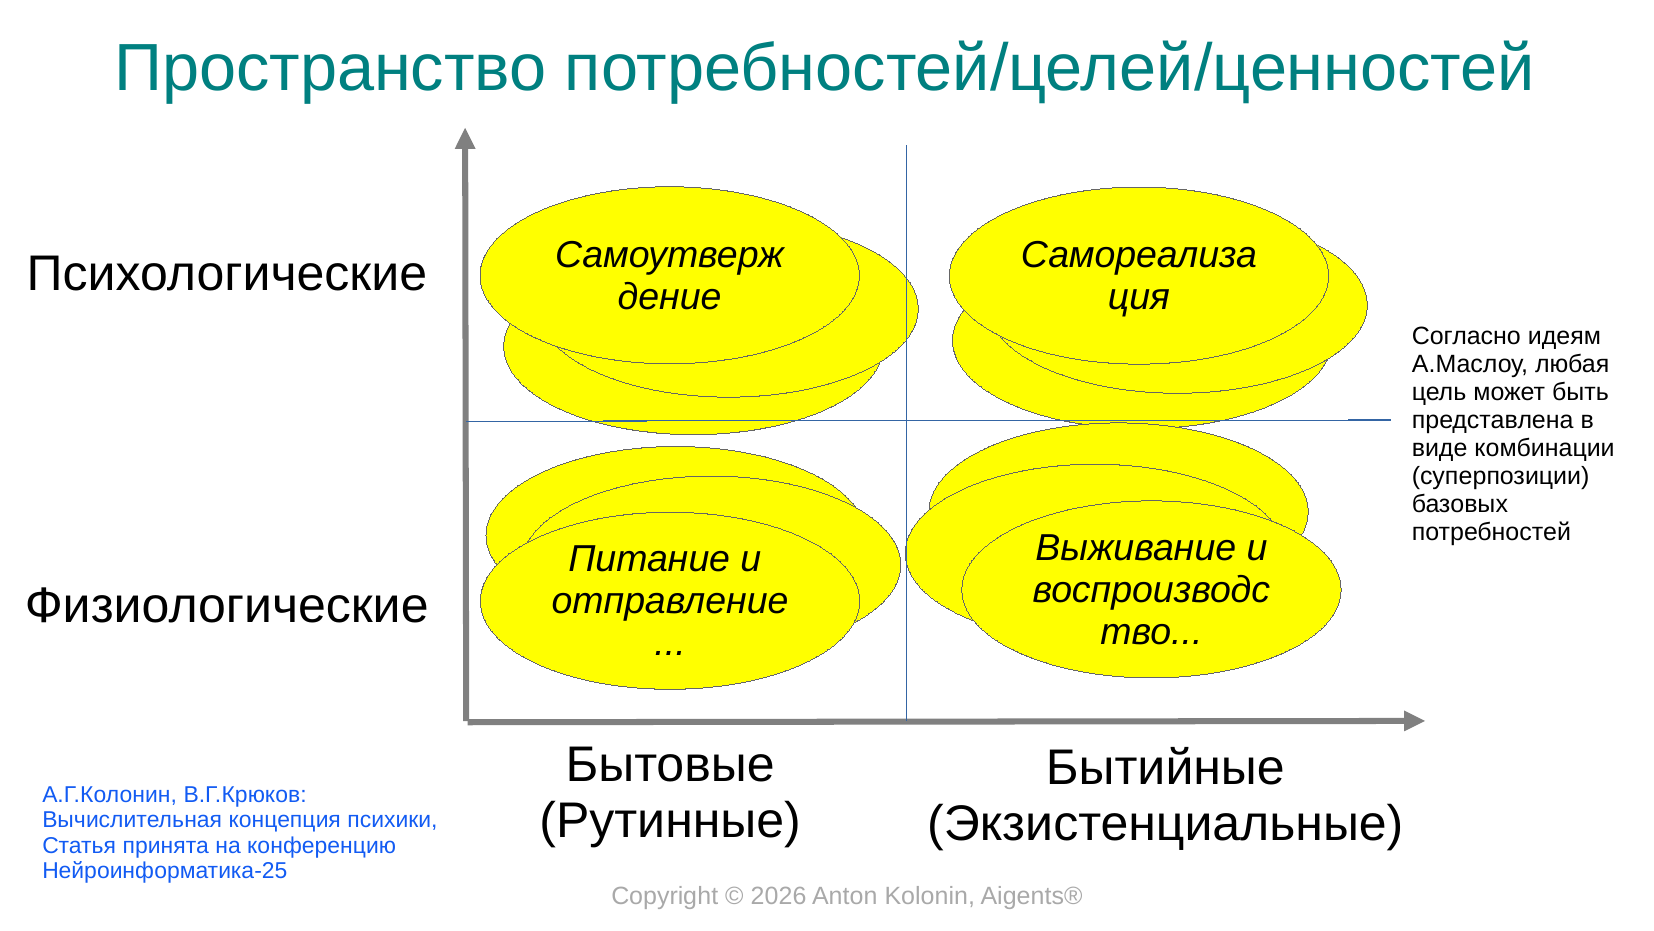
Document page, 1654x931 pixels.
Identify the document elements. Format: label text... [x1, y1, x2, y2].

text_box [952, 244, 1368, 420]
text_box А.Г.Колонин, В.Г.Крюков: Вычислительная концепция психики, Статья принята на конференцию Нейроинформатика-25 [27, 773, 453, 891]
text_box Питание и отправление... [480, 512, 860, 690]
text_box Бытовые (Рутинные) [524, 729, 816, 856]
text_box Бытийные (Экзистенциальные) [912, 731, 1419, 858]
text_box [907, 278, 919, 339]
text_box Согласно идеям А.Маслоу, любая цель может быть представлена в виде комбинации (суперпозиции) базовых потребностей [1397, 314, 1651, 553]
text_box Самоутверждение [480, 186, 860, 364]
text_box [485, 446, 901, 623]
text_box [907, 421, 1309, 621]
text_box Самореализация [949, 187, 1329, 365]
text_box [503, 237, 906, 421]
text_box Выживание и воспроизводство... [961, 500, 1342, 678]
text_box Физиологические [10, 567, 444, 643]
text_box Пространство потребностей/целей/ценностей [0, 0, 1652, 138]
text_box [595, 421, 795, 435]
text_box Психологические [11, 235, 442, 311]
